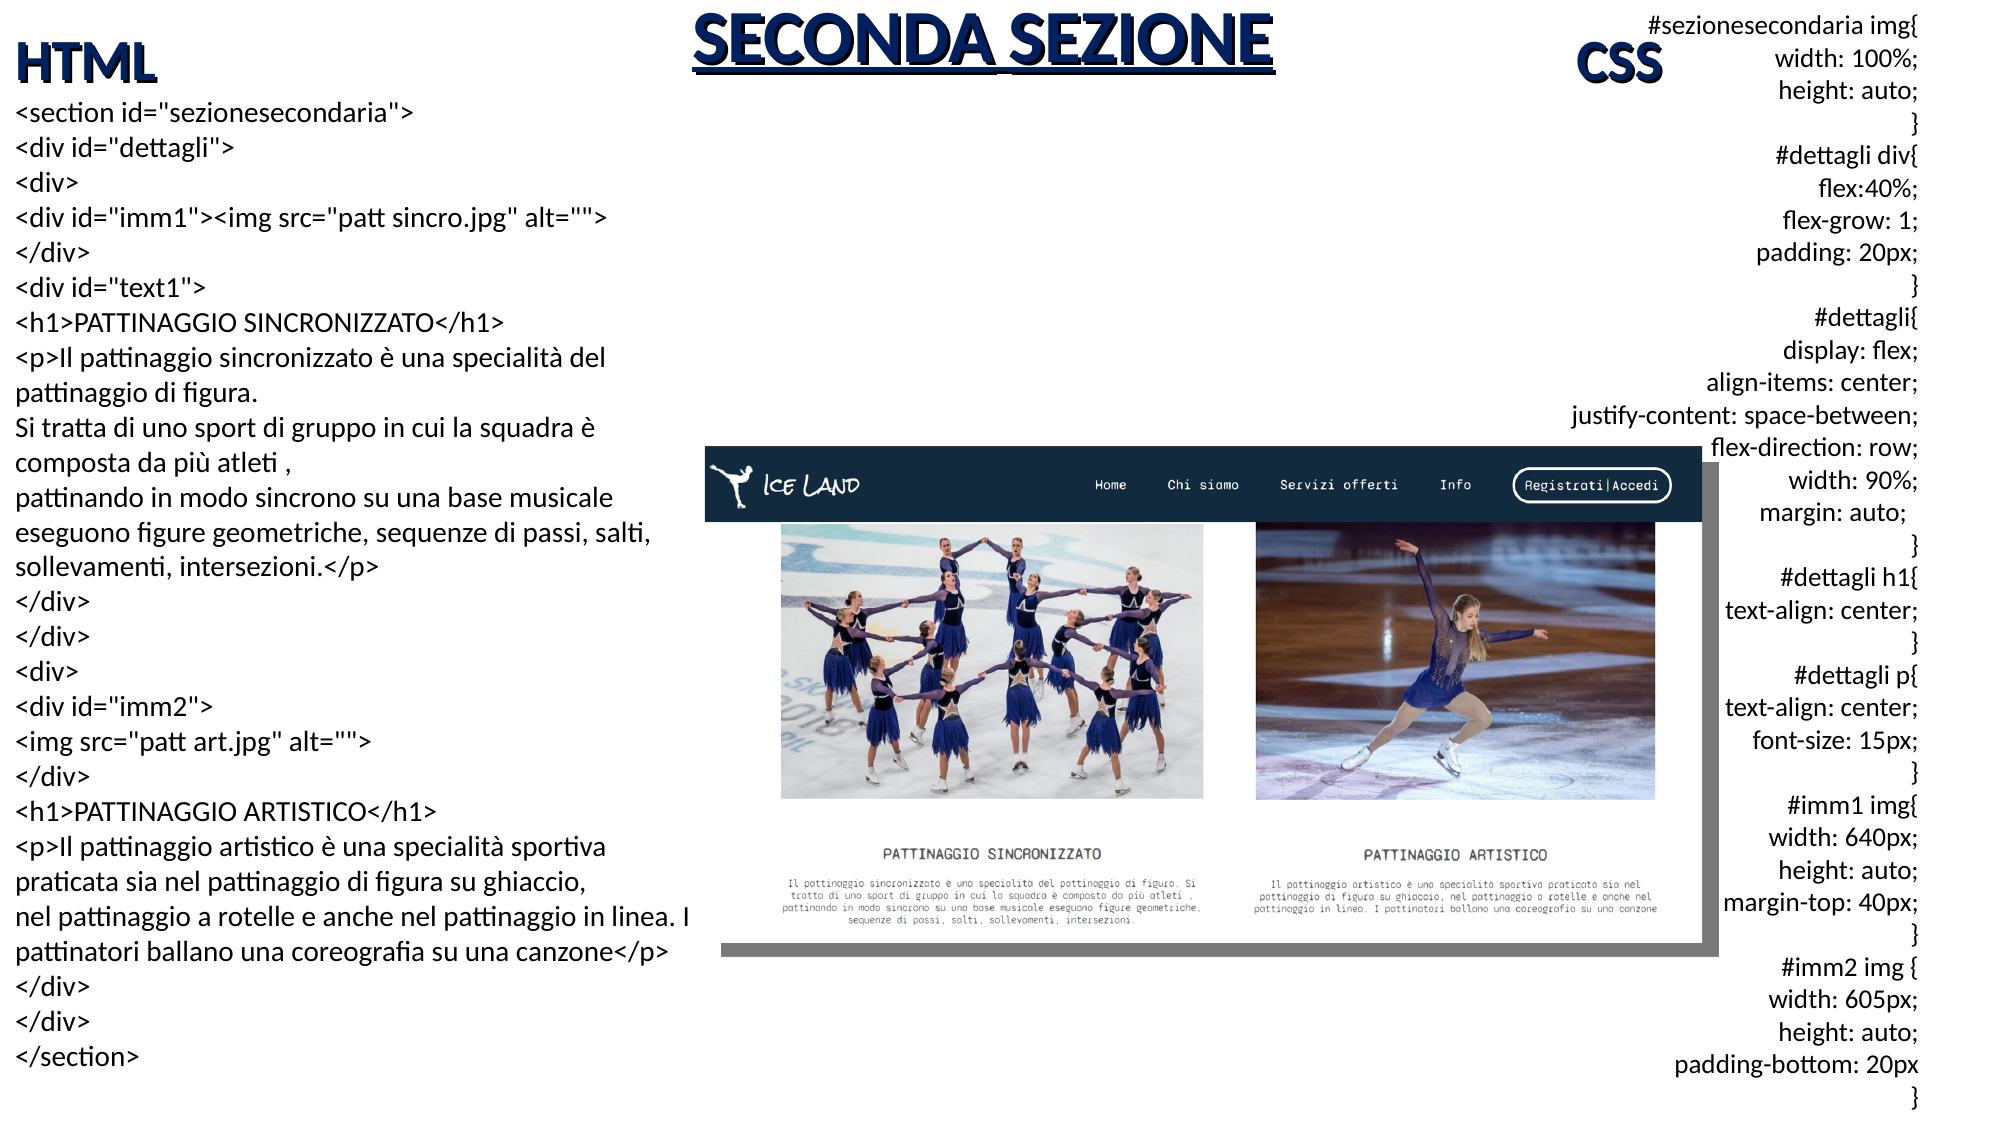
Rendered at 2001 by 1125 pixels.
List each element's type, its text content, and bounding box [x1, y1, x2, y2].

picture [704, 446, 1703, 943]
text_box CSS [1561, 15, 1679, 101]
text_box <section id="sezionesecondaria"> <div id="dettagli"> <div> <div id="imm1"><img src="patt sincro.jpg" alt=""> </div> <div id="text1"> <h1>PATTINAGGIO SINCRONIZZATO</h1> <p>Il pattinaggio sincronizzato è una specialità del pattinaggio di figura. Si tratta di uno sport di gruppo in cui la squadra è composta da più atleti , pattinando in modo sincrono su una base musicale eseguono figure geometriche, sequenze di passi, salti, sollevamenti, intersezioni.</p> </div> </div> <div> <div id="imm2"> <img src="patt art.jpg" alt=""> </div> <h1>PATTINAGGIO ARTISTICO</h1> <p>Il pattinaggio artistico è una specialità sportiva praticata sia nel pattinaggio di figura su ghiaccio, nel pattinaggio a rotelle e anche nel pattinaggio in linea. I pattinatori ballano una coreografia su una canzone</p> </div> </div> </section> [0, 85, 707, 1091]
text_box #sezionesecondaria img{ width: 100%; height: auto; } #dettagli div{ flex:40%; flex-grow: 1; padding: 20px; } #dettagli{ display: flex; align-items: center; justify-content: space-between; flex-direction: row; width: 90%; margin: auto; } #dettagli h1{ text-align: center; } #dettagli p{ text-align: center; font-size: 15px; } #imm1 img{ width: 640px; height: auto; margin-top: 40px; } #imm2 img { width: 605px; height: auto; padding-bottom: 20px } [1544, 0, 1982, 1125]
text_box SECONDA SEZIONE [677, 0, 1295, 86]
text_box HTML [0, 15, 174, 101]
